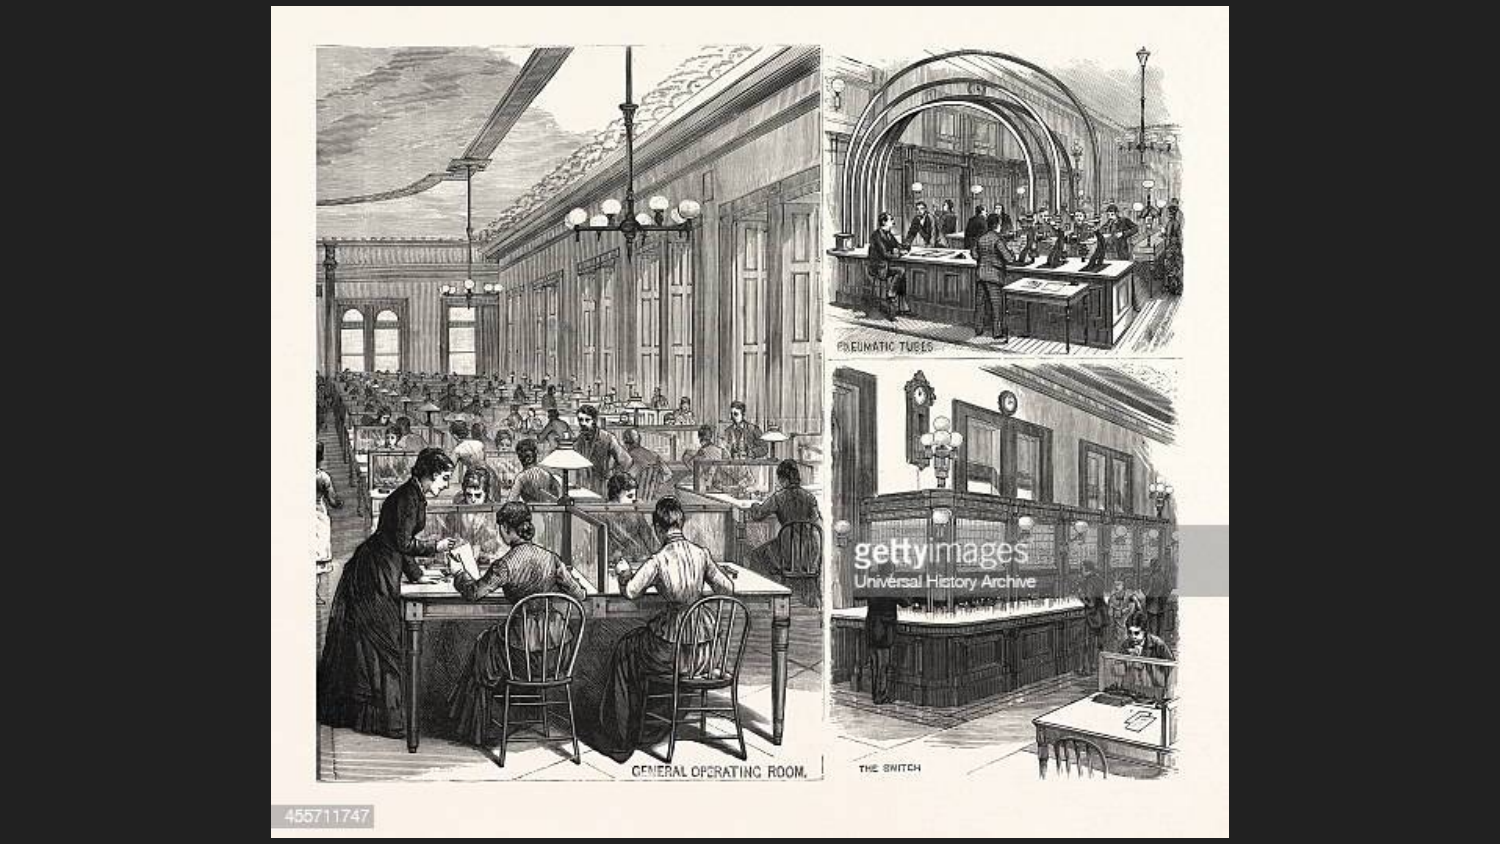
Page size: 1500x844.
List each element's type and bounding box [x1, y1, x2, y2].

picture [271, 6, 1229, 838]
